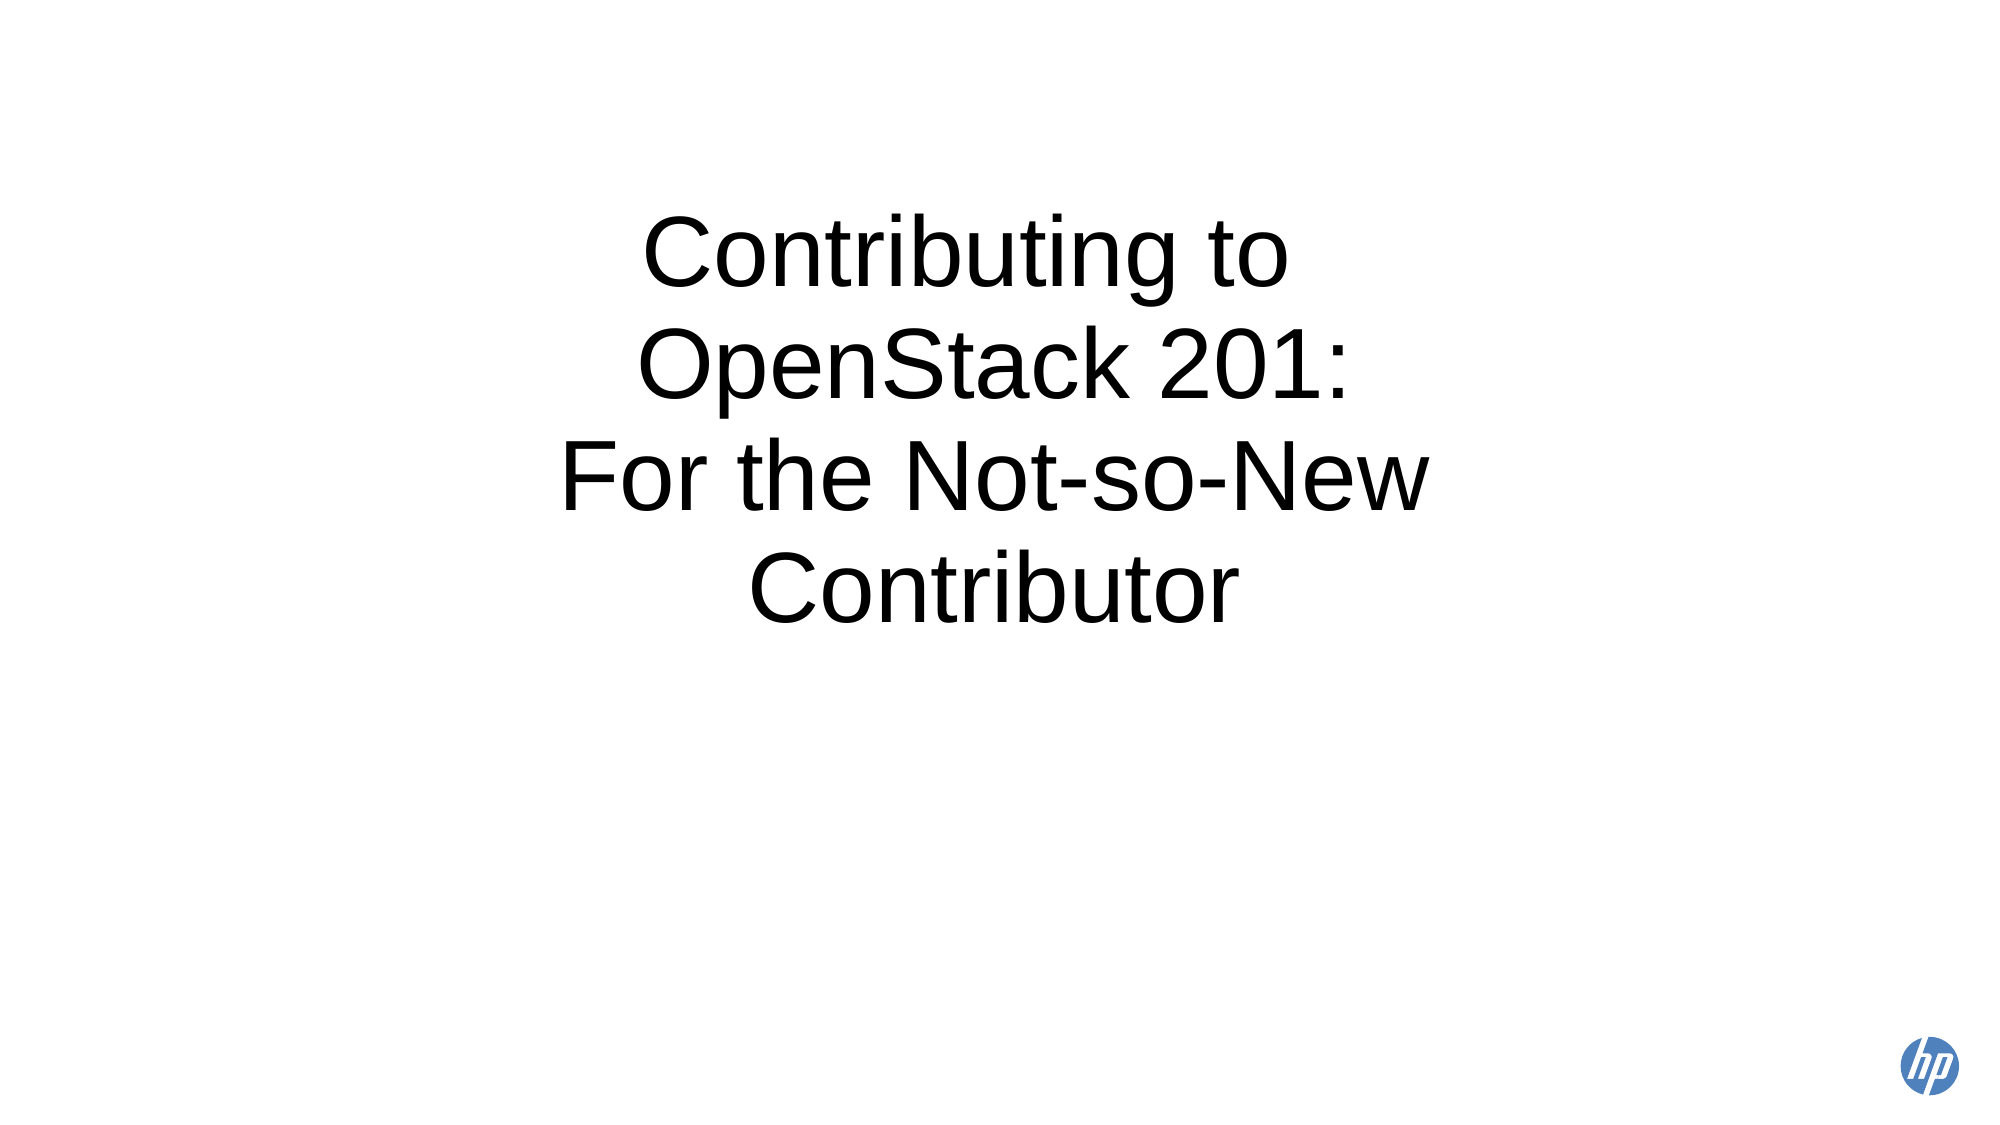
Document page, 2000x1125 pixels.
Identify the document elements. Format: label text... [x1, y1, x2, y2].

text_box Contributing to OpenStack 201: For the Not-so-New Contributor [460, 188, 1546, 652]
